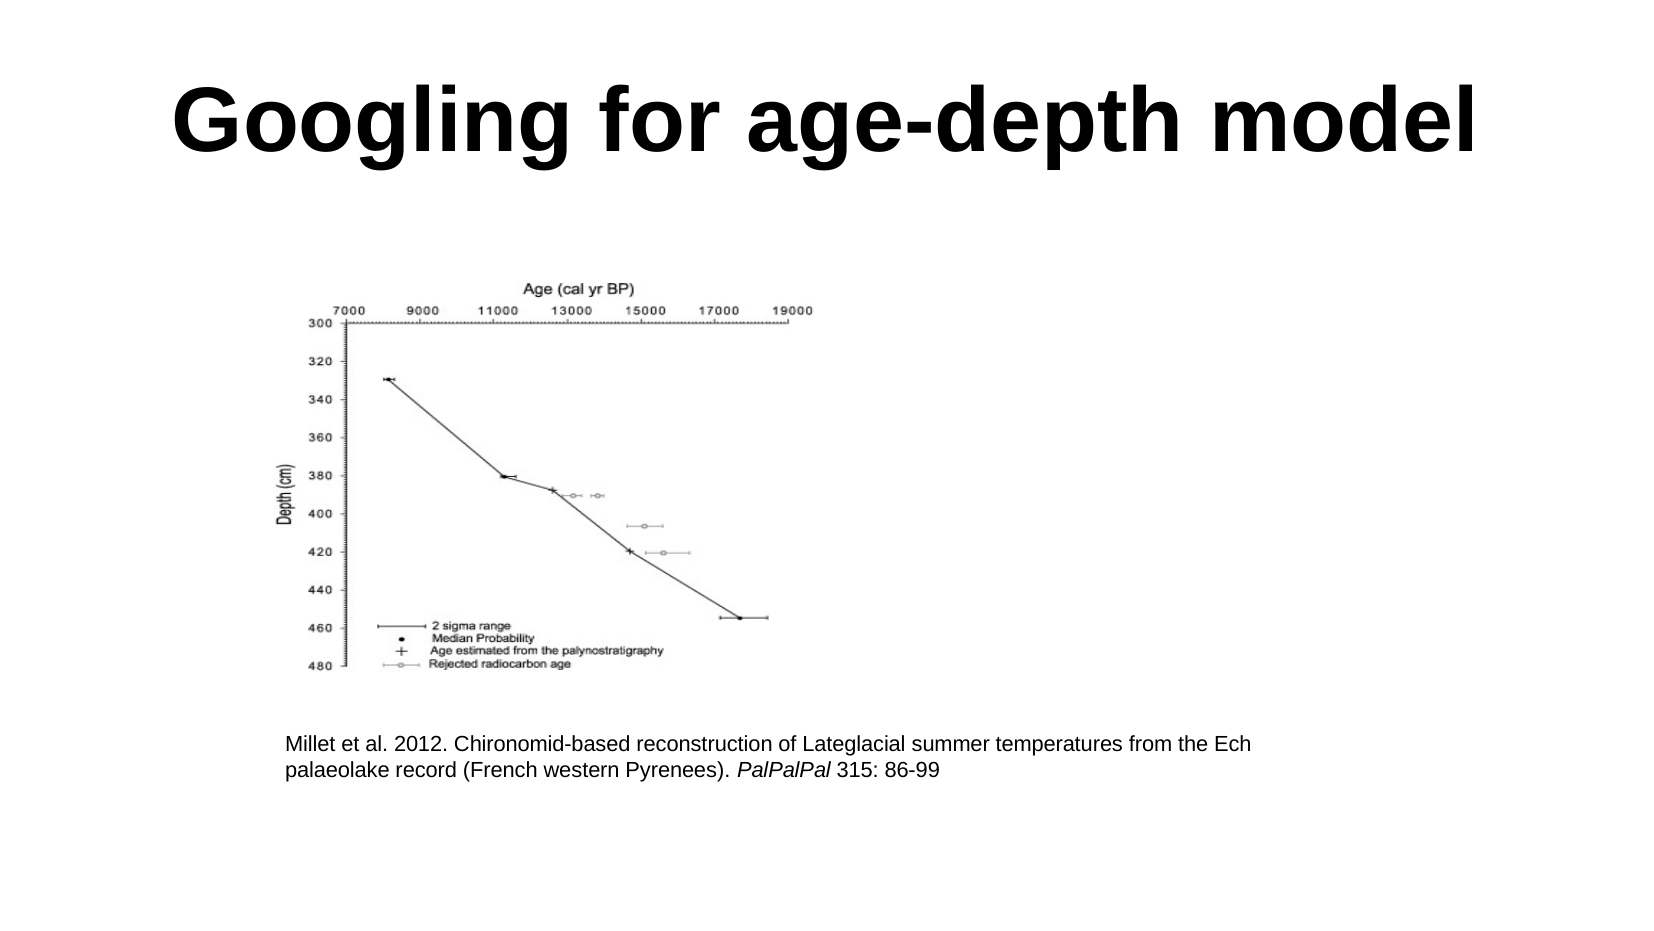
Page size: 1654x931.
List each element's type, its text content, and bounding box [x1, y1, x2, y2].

text_box Millet et al. 2012. Chironomid-based reconstruction of Lateglacial summer temperatures from the Ech palaeolake record (French western Pyrenees). PalPalPal 315: 86-99 [274, 722, 1370, 768]
picture [274, 281, 815, 672]
text_box Googling for age-depth model [82, 37, 1571, 192]
